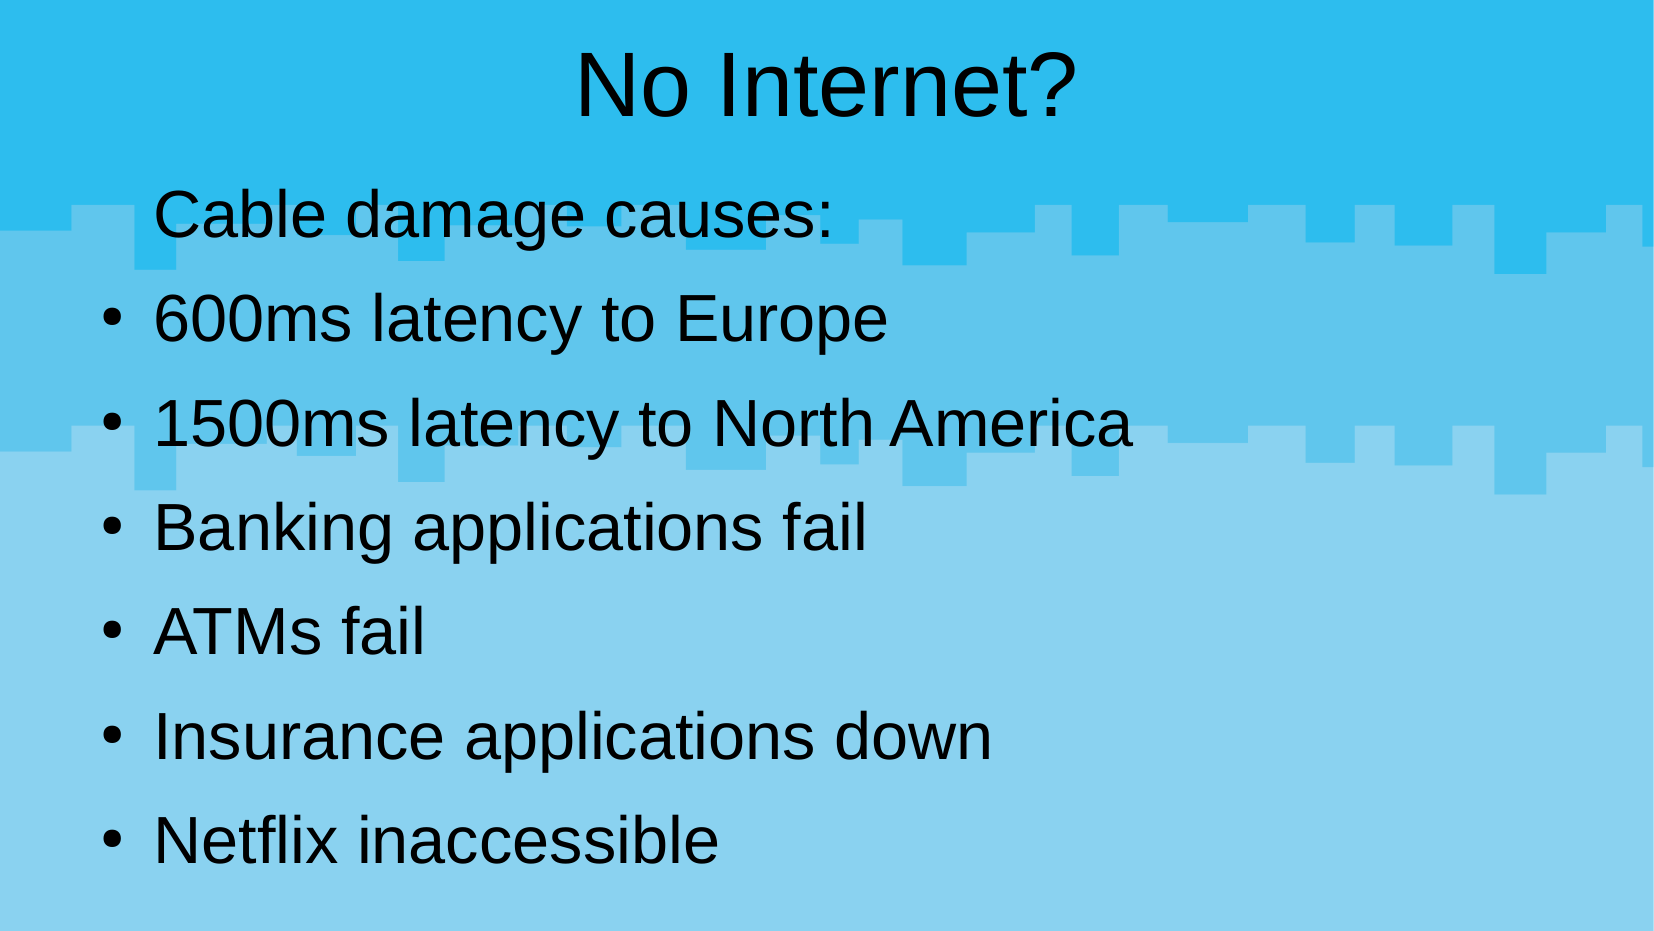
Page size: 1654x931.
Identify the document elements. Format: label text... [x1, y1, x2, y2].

picture [0, 0, 1654, 931]
title No Internet? [82, 7, 1571, 163]
list Cable damage causes: 600ms latency to Europe 1500ms latency to North America Banking applications fail ATMs fail Insurance applications down Netflix inaccessible [82, 177, 1571, 916]
